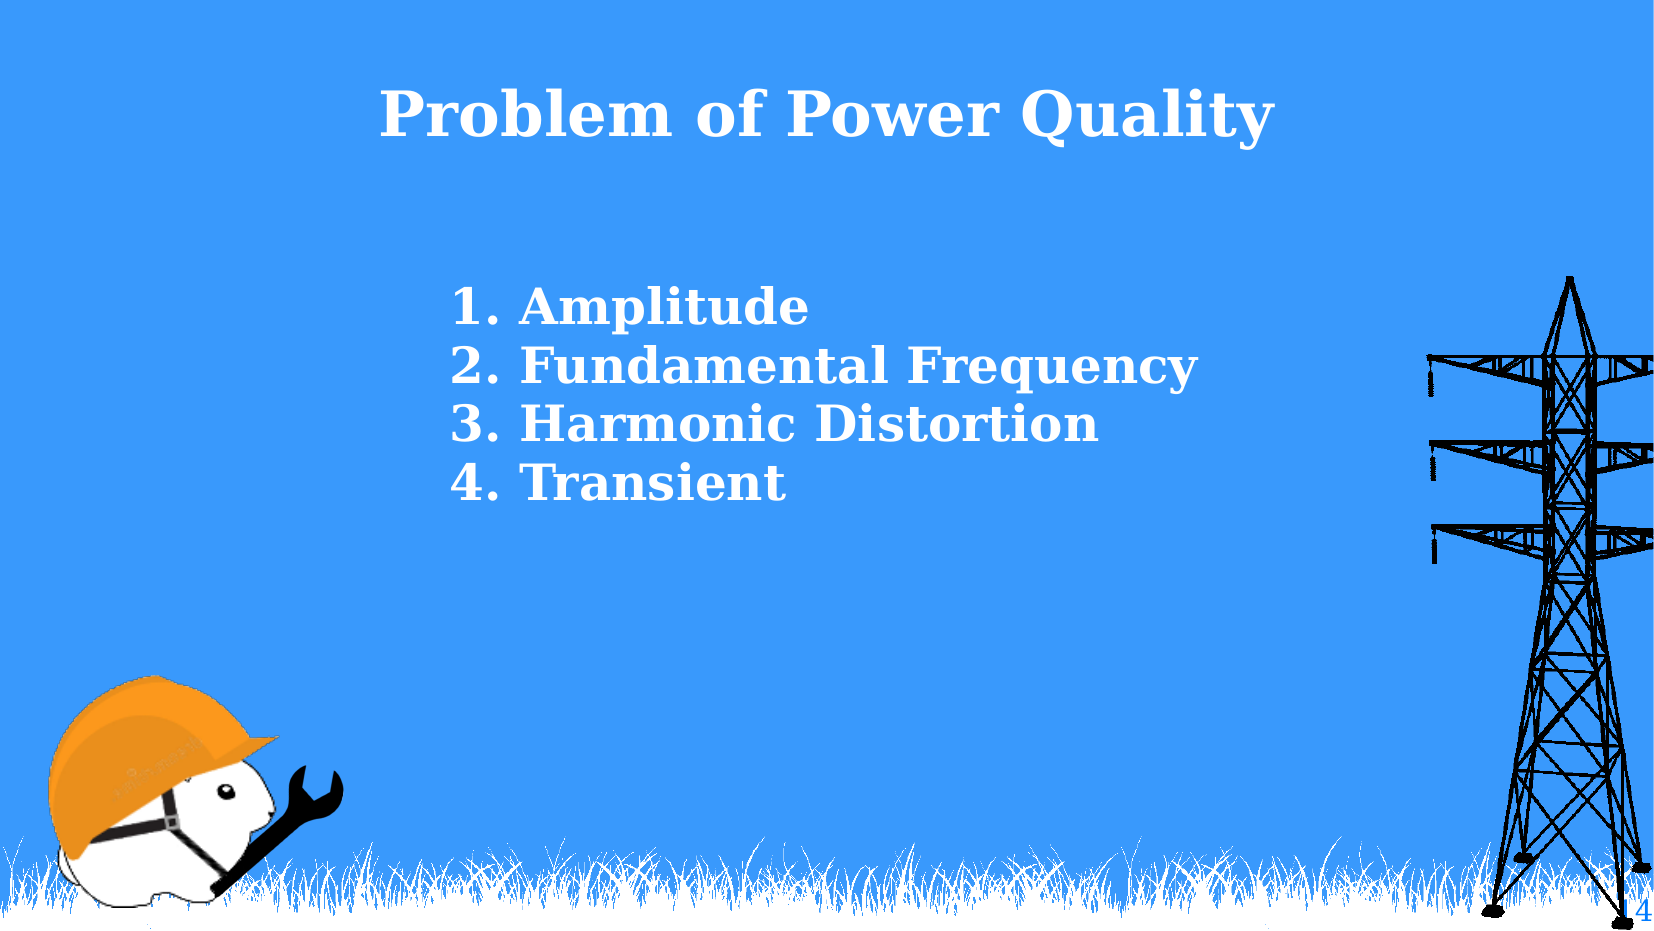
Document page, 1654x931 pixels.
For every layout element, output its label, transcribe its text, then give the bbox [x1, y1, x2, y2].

picture [0, 0, 1654, 931]
title [82, 37, 1571, 193]
text_box 1. Amplitude 2. Fundamental Frequency 3. Harmonic Distortion 4. Transient [435, 270, 1276, 751]
